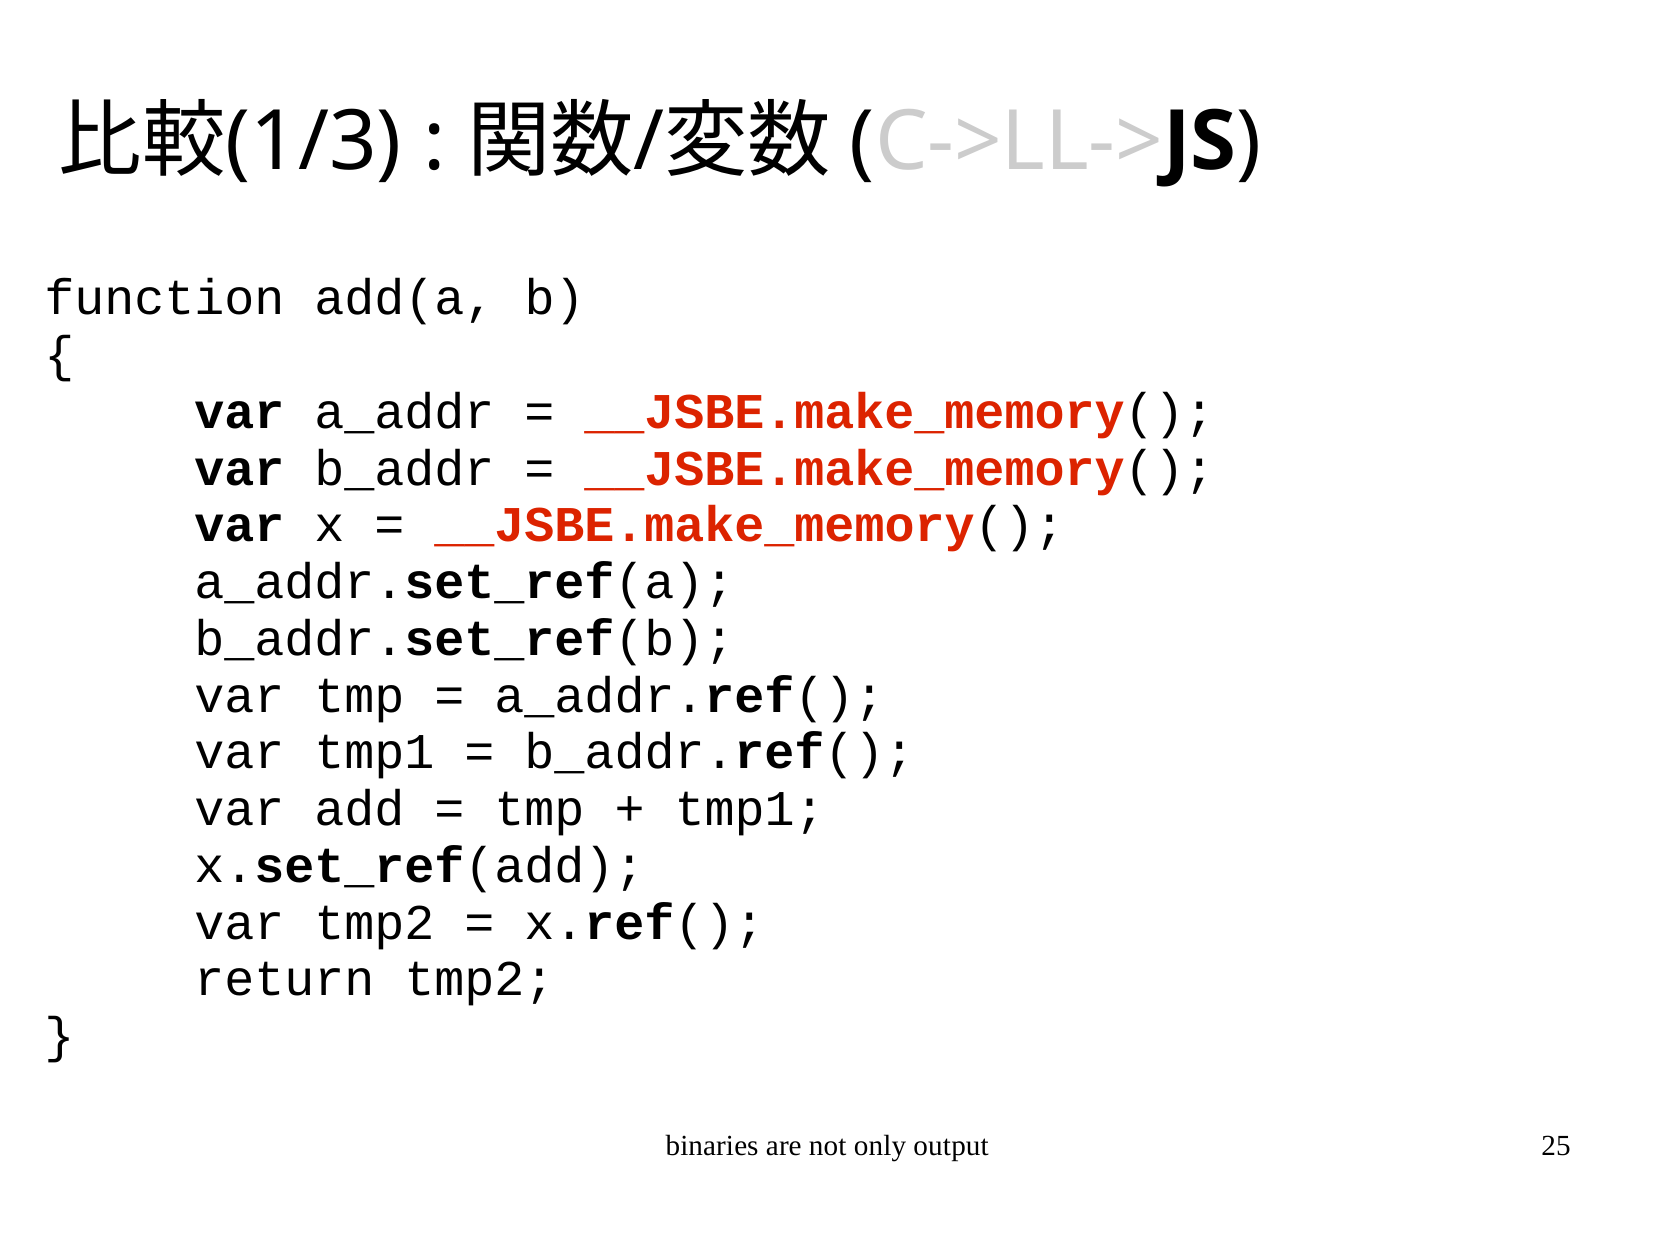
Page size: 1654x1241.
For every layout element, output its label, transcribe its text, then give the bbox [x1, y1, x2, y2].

text_box function add(a, b) { var a_addr = __JSBE.make_memory(); var b_addr = __JSBE.make_memory(); var x = __JSBE.make_memory(); a_addr.set_ref(a); b_addr.set_ref(b); var tmp = a_addr.ref(); var tmp1 = b_addr.ref(); var add = tmp + tmp1; x.set_ref(add); var tmp2 = x.ref(); return tmp2; } [29, 265, 1565, 1061]
title 比較(1/3) : 関数/変数 (C->LL->JS) [59, 29, 1548, 237]
